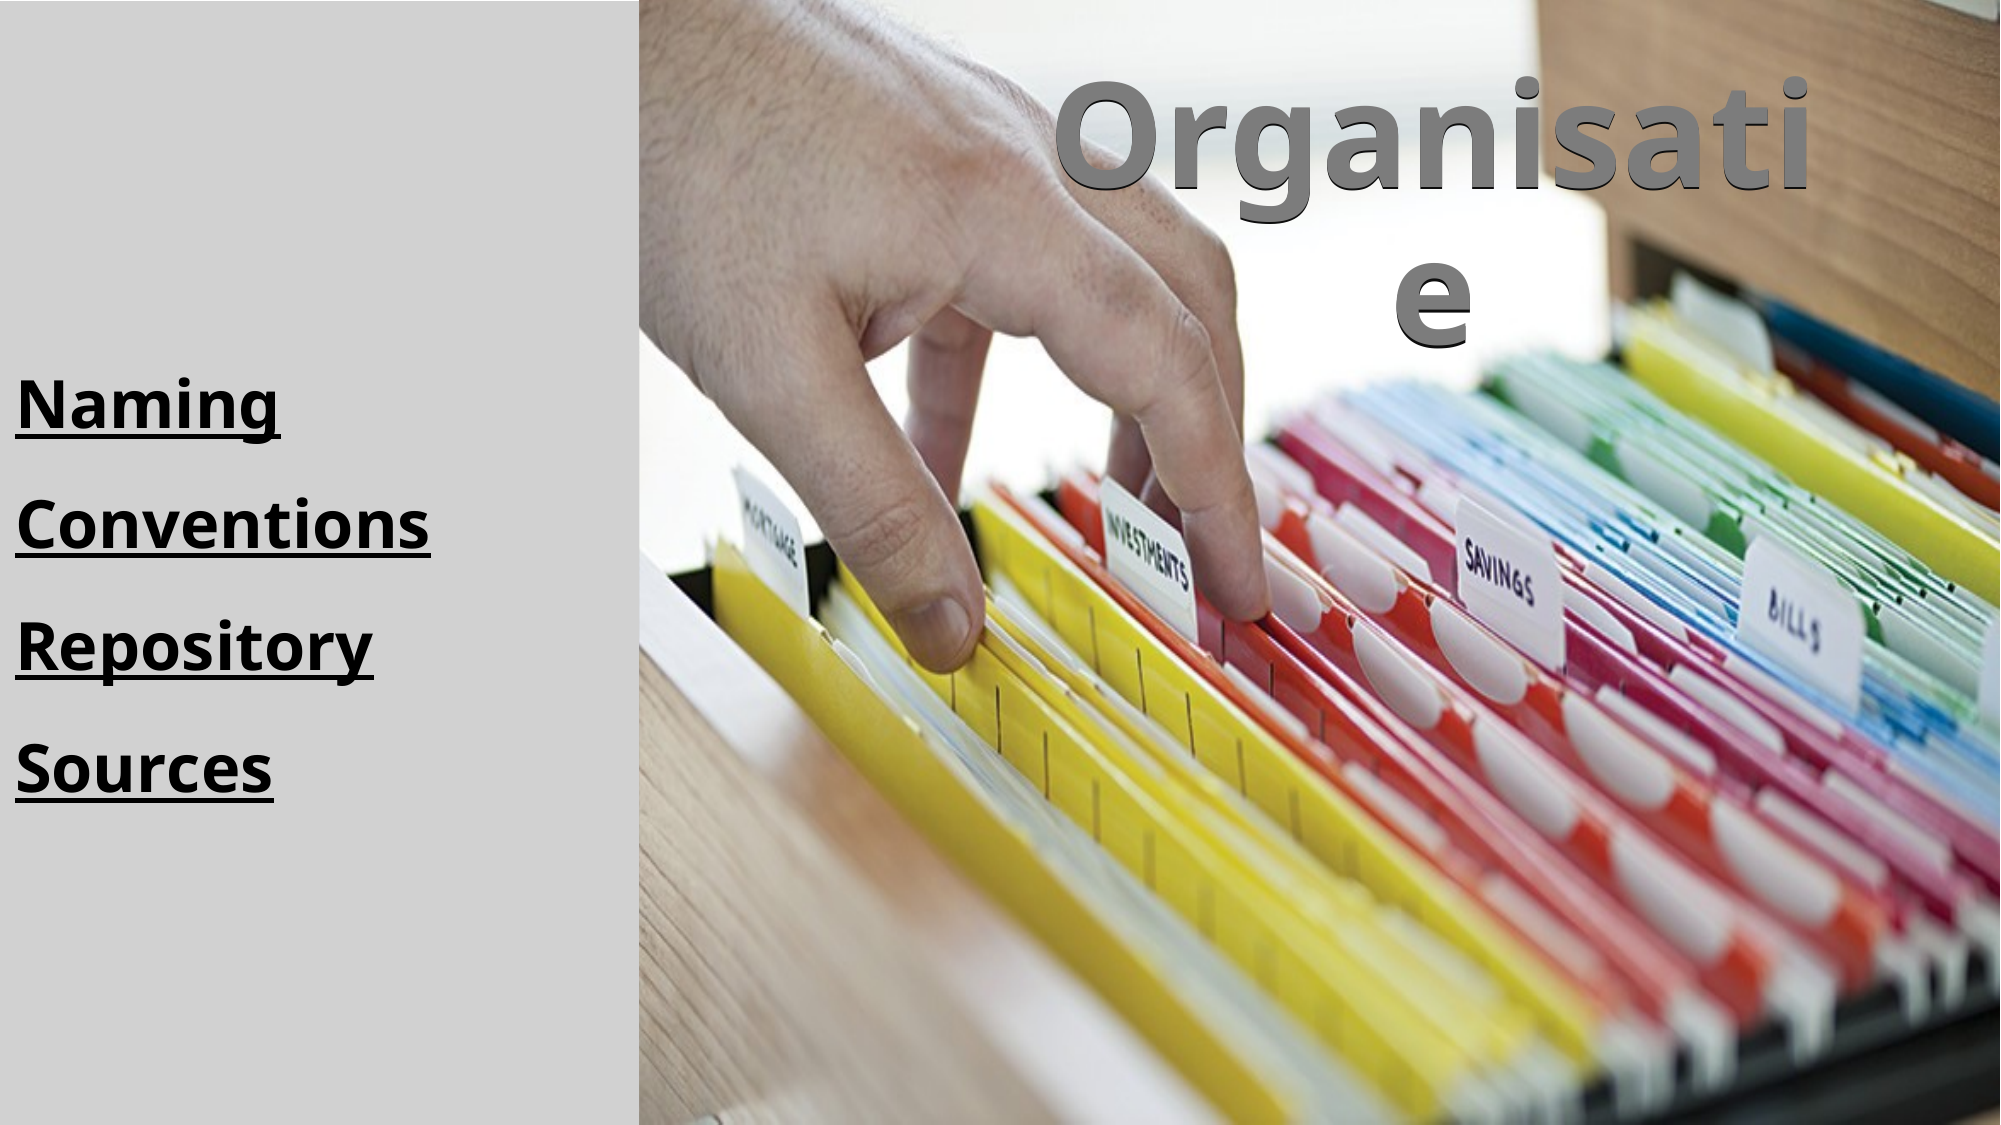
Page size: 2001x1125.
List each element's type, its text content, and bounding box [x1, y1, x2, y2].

picture [1930, 389, 1935, 397]
picture [639, 0, 2000, 1125]
text_box Naming Conventions Repository Sources [0, 1, 640, 1125]
text_box Organisatie [999, 53, 1868, 306]
